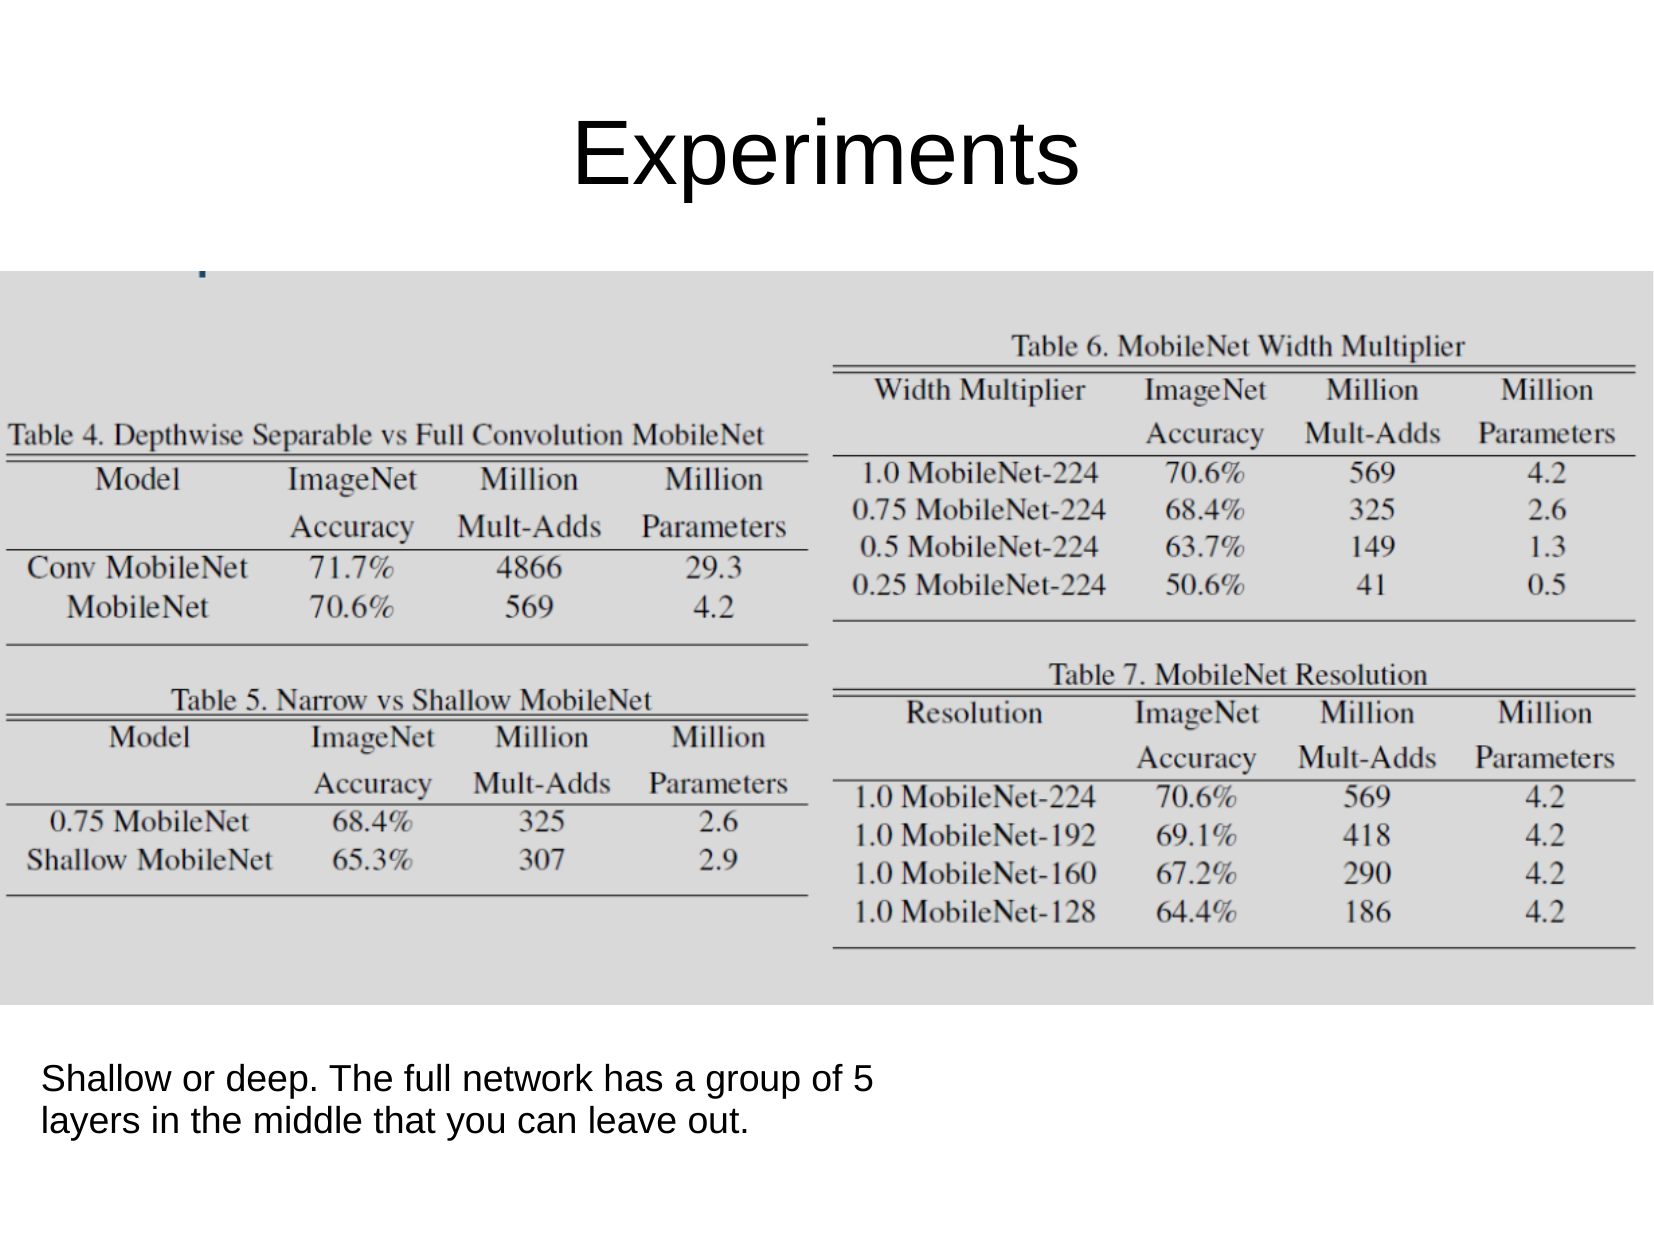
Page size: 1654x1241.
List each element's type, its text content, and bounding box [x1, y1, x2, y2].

text_box Shallow or deep. The full network has a group of 5 layers in the middle that you can leave out. [26, 1050, 916, 1149]
title Experiments [82, 49, 1571, 257]
picture [0, 271, 1654, 1006]
